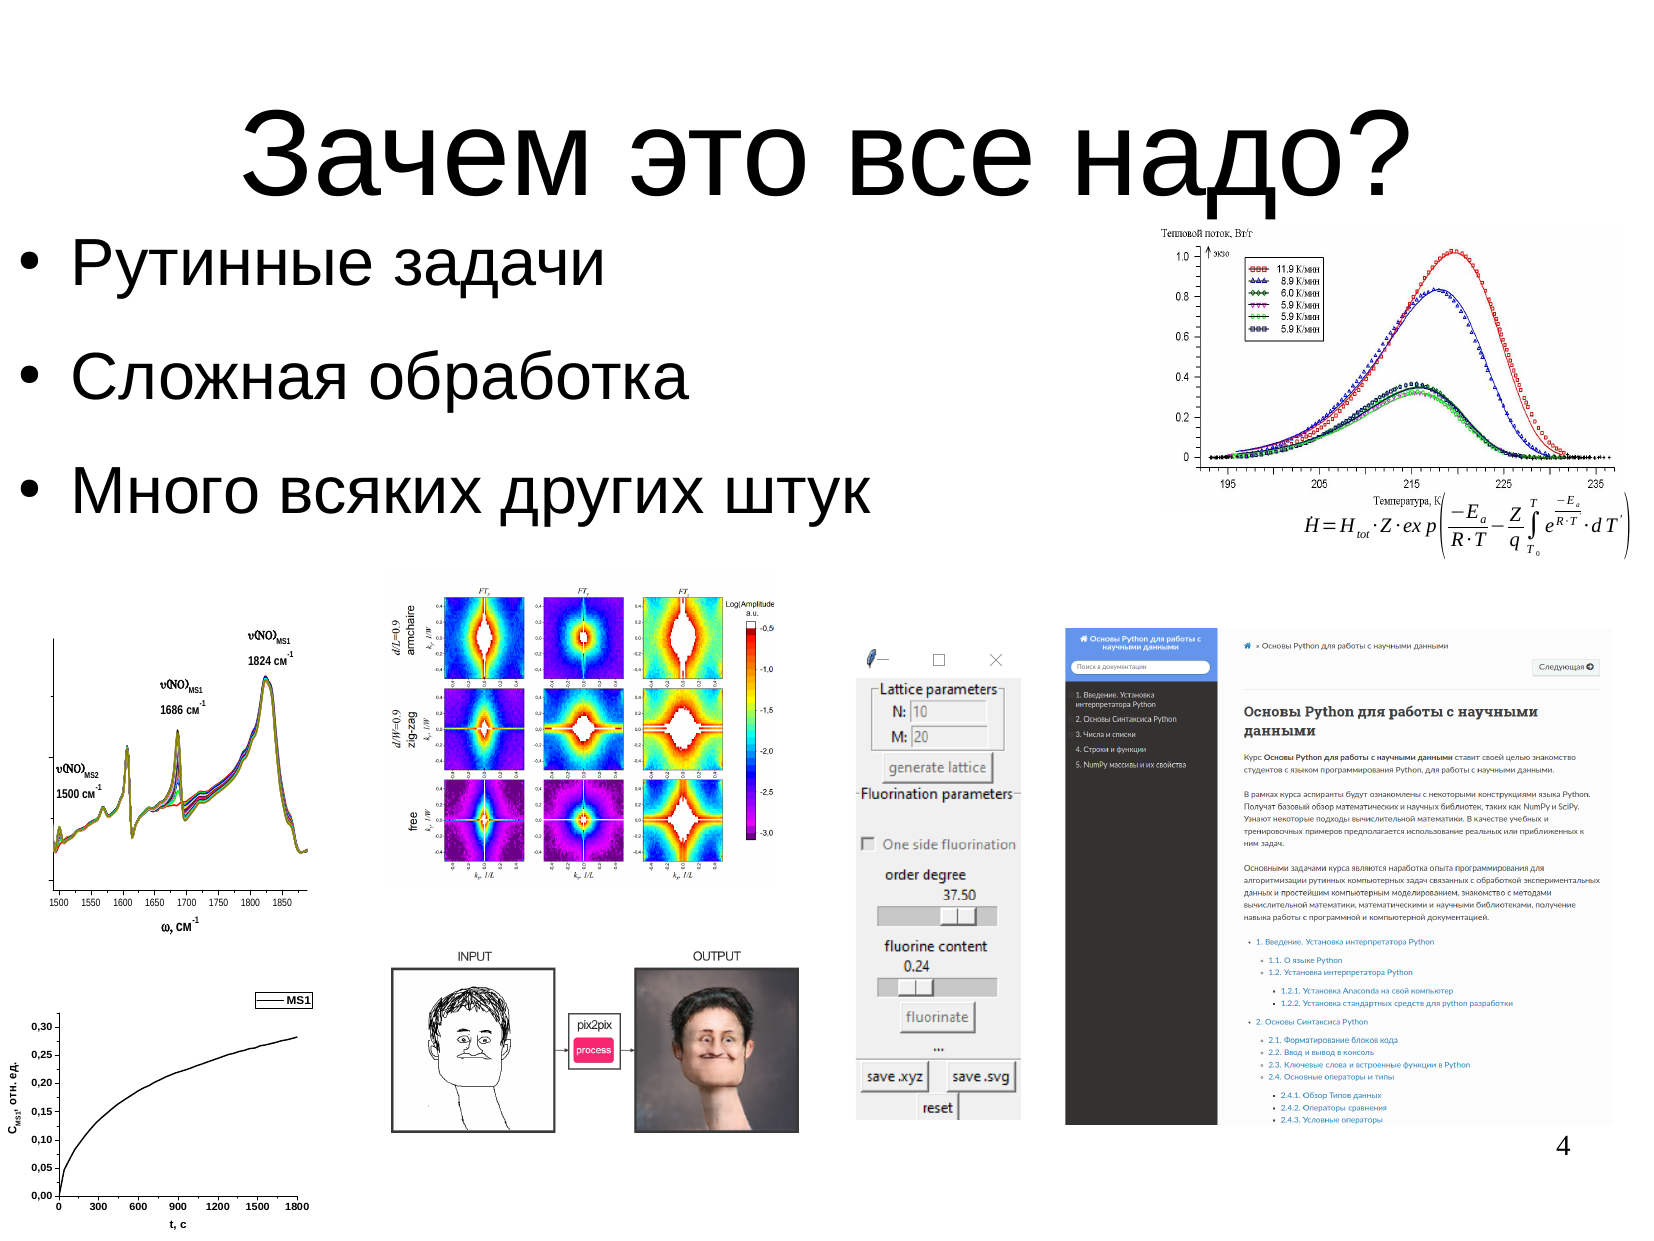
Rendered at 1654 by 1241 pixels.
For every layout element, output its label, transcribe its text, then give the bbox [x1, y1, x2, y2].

chart [0, 983, 348, 1240]
title Зачем это все надо? [82, 49, 1571, 225]
picture [384, 945, 805, 1139]
picture [1065, 628, 1612, 1126]
picture [1159, 225, 1621, 511]
picture [855, 645, 1021, 1120]
chart [1302, 490, 1632, 561]
list Рутинные задачи Сложная обработка Много всяких других штук [0, 225, 1489, 945]
chart [0, 598, 361, 949]
